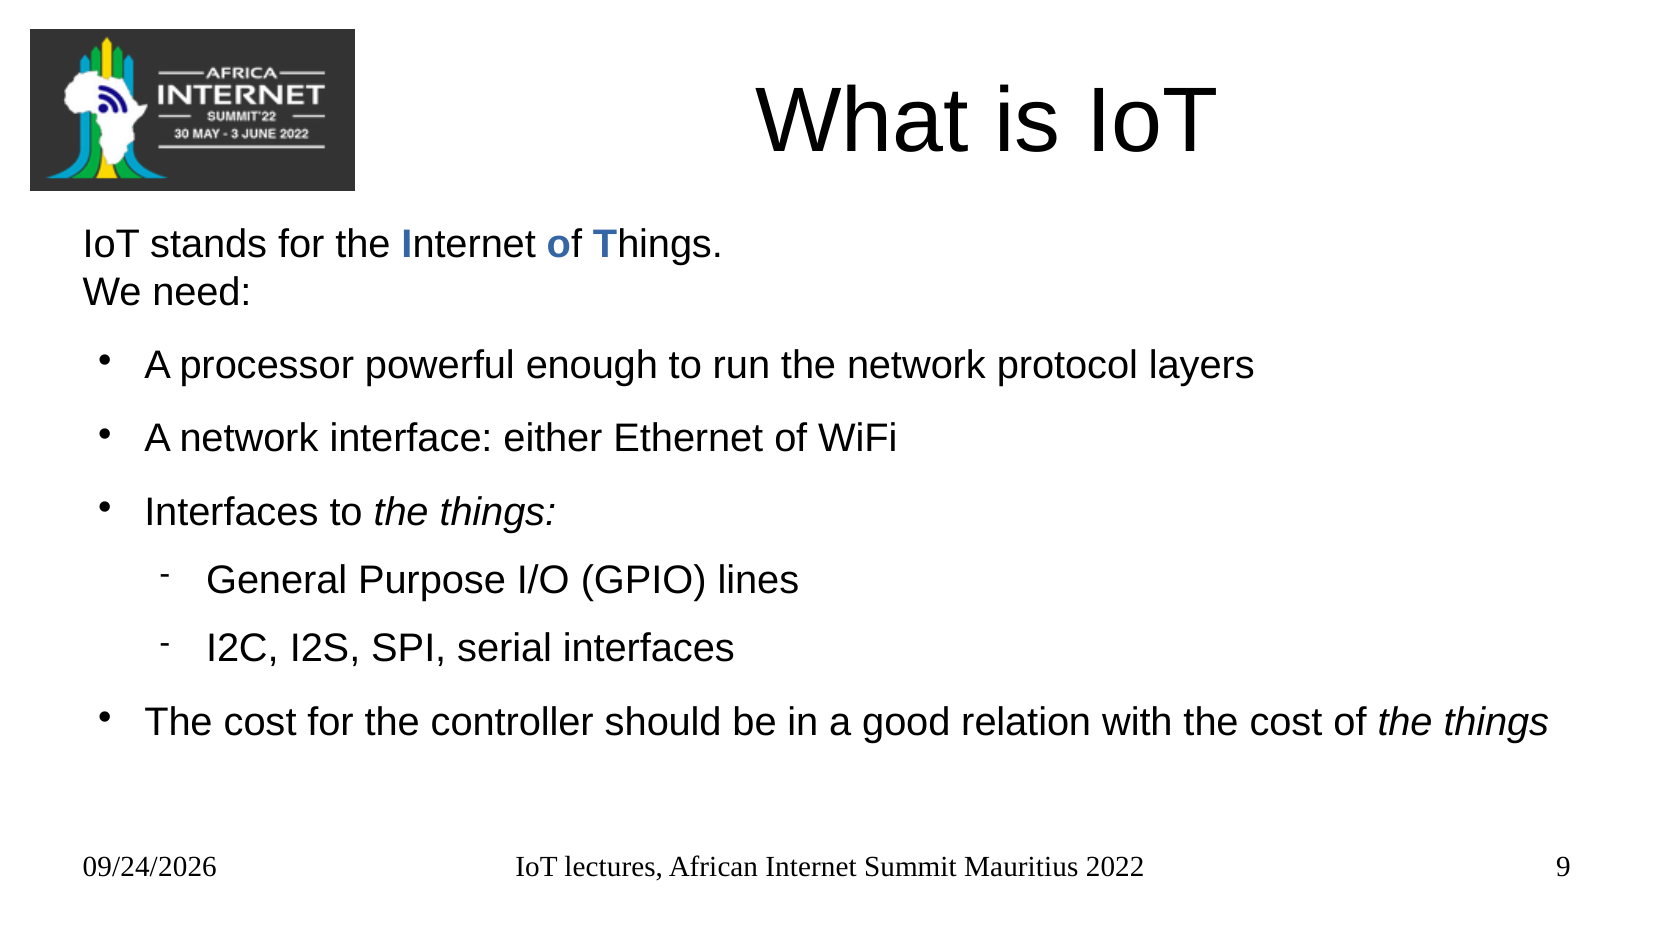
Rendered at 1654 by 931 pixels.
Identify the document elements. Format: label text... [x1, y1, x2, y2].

picture [30, 29, 355, 191]
title What is IoT [403, 37, 1571, 193]
list IoT stands for the Internet of Things. We need: A processor powerful enough to run the network protocol layers A network interface: either Ethernet of WiFi Interfaces to the things: General Purpose I/O (GPIO) lines I2C, I2S, SPI, serial interfaces The cost for the controller should be in a good relation with the cost of the things [82, 217, 1571, 757]
